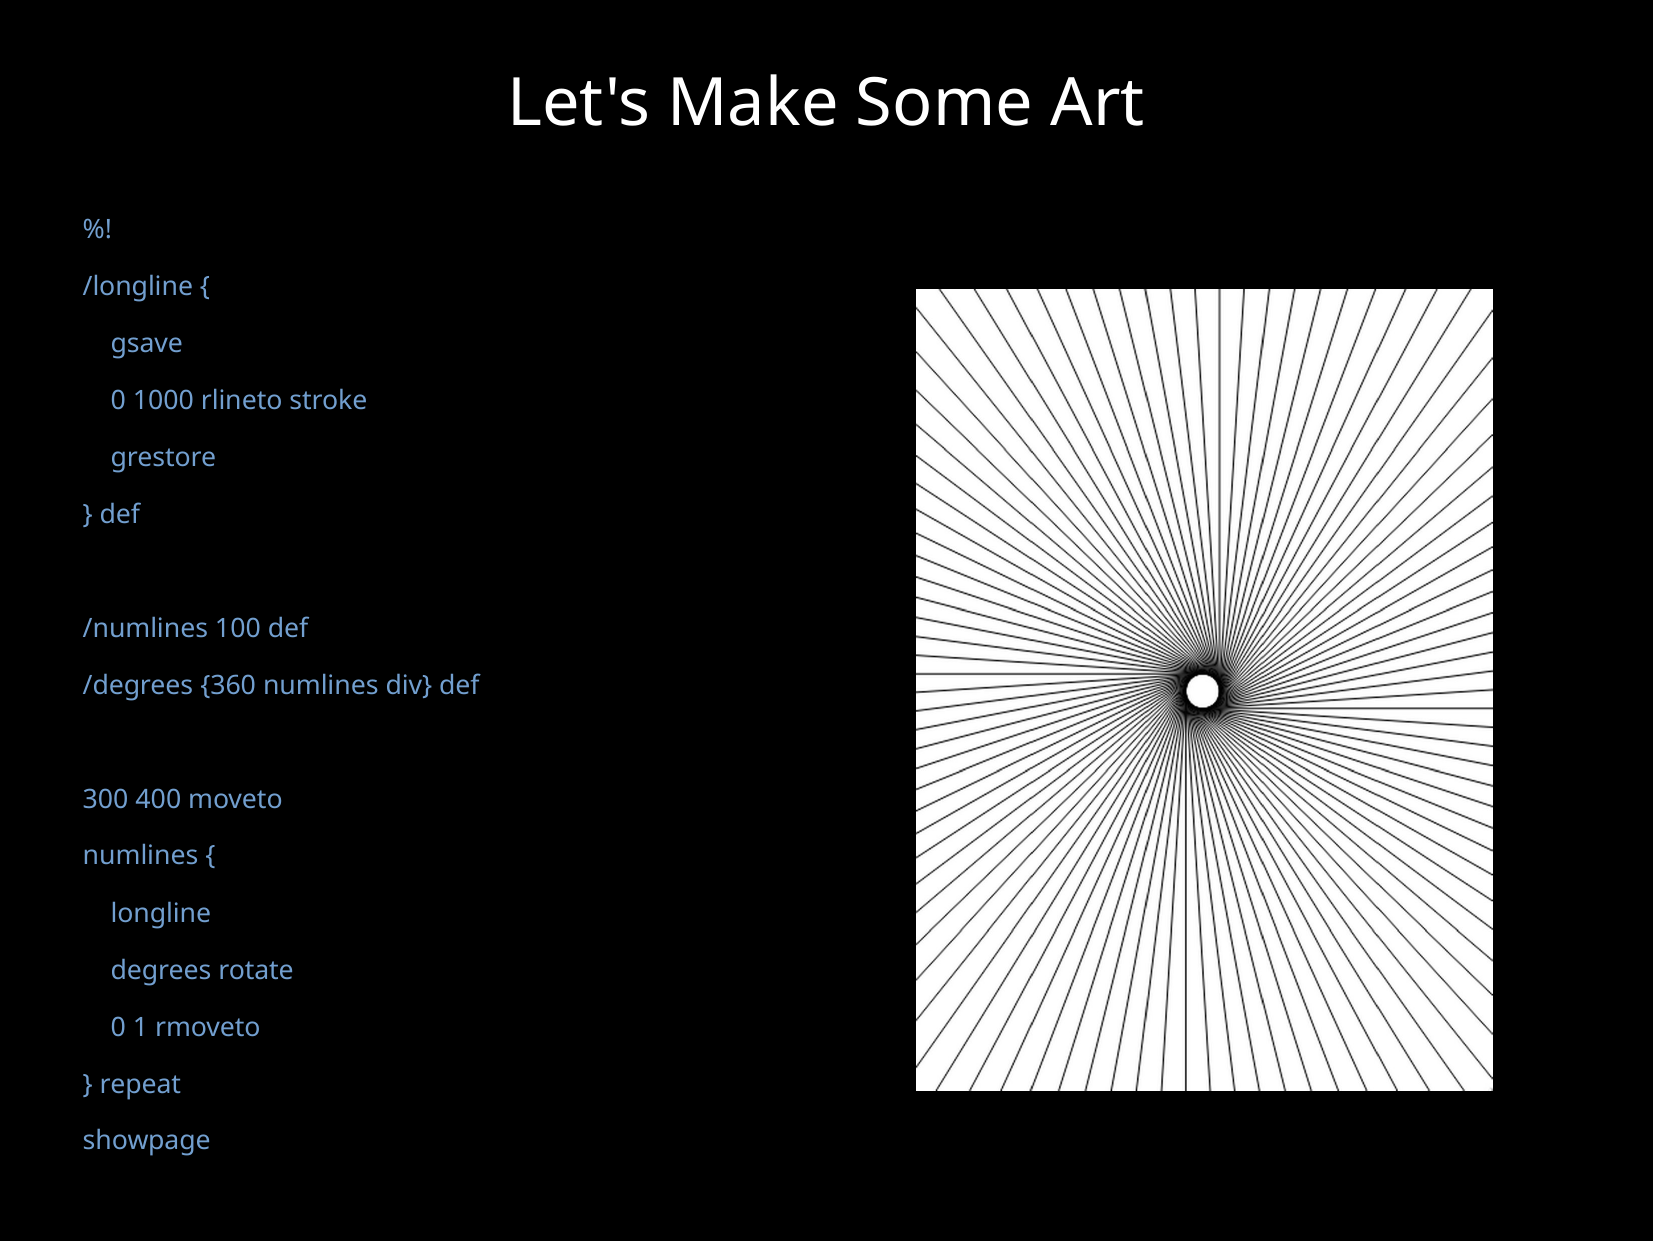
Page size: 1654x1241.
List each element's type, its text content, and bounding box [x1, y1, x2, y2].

picture [1050, 289, 1493, 1091]
list %! /longline { gsave 0 1000 rlineto stroke grestore } def /numlines 100 def /degrees {360 numlines div} def 300 400 moveto numlines { longline degrees rotate 0 1 rmoveto } repeat showpage [82, 210, 809, 1171]
title Let's Make Some Art [82, 49, 1571, 151]
list [520, 209, 1050, 1170]
